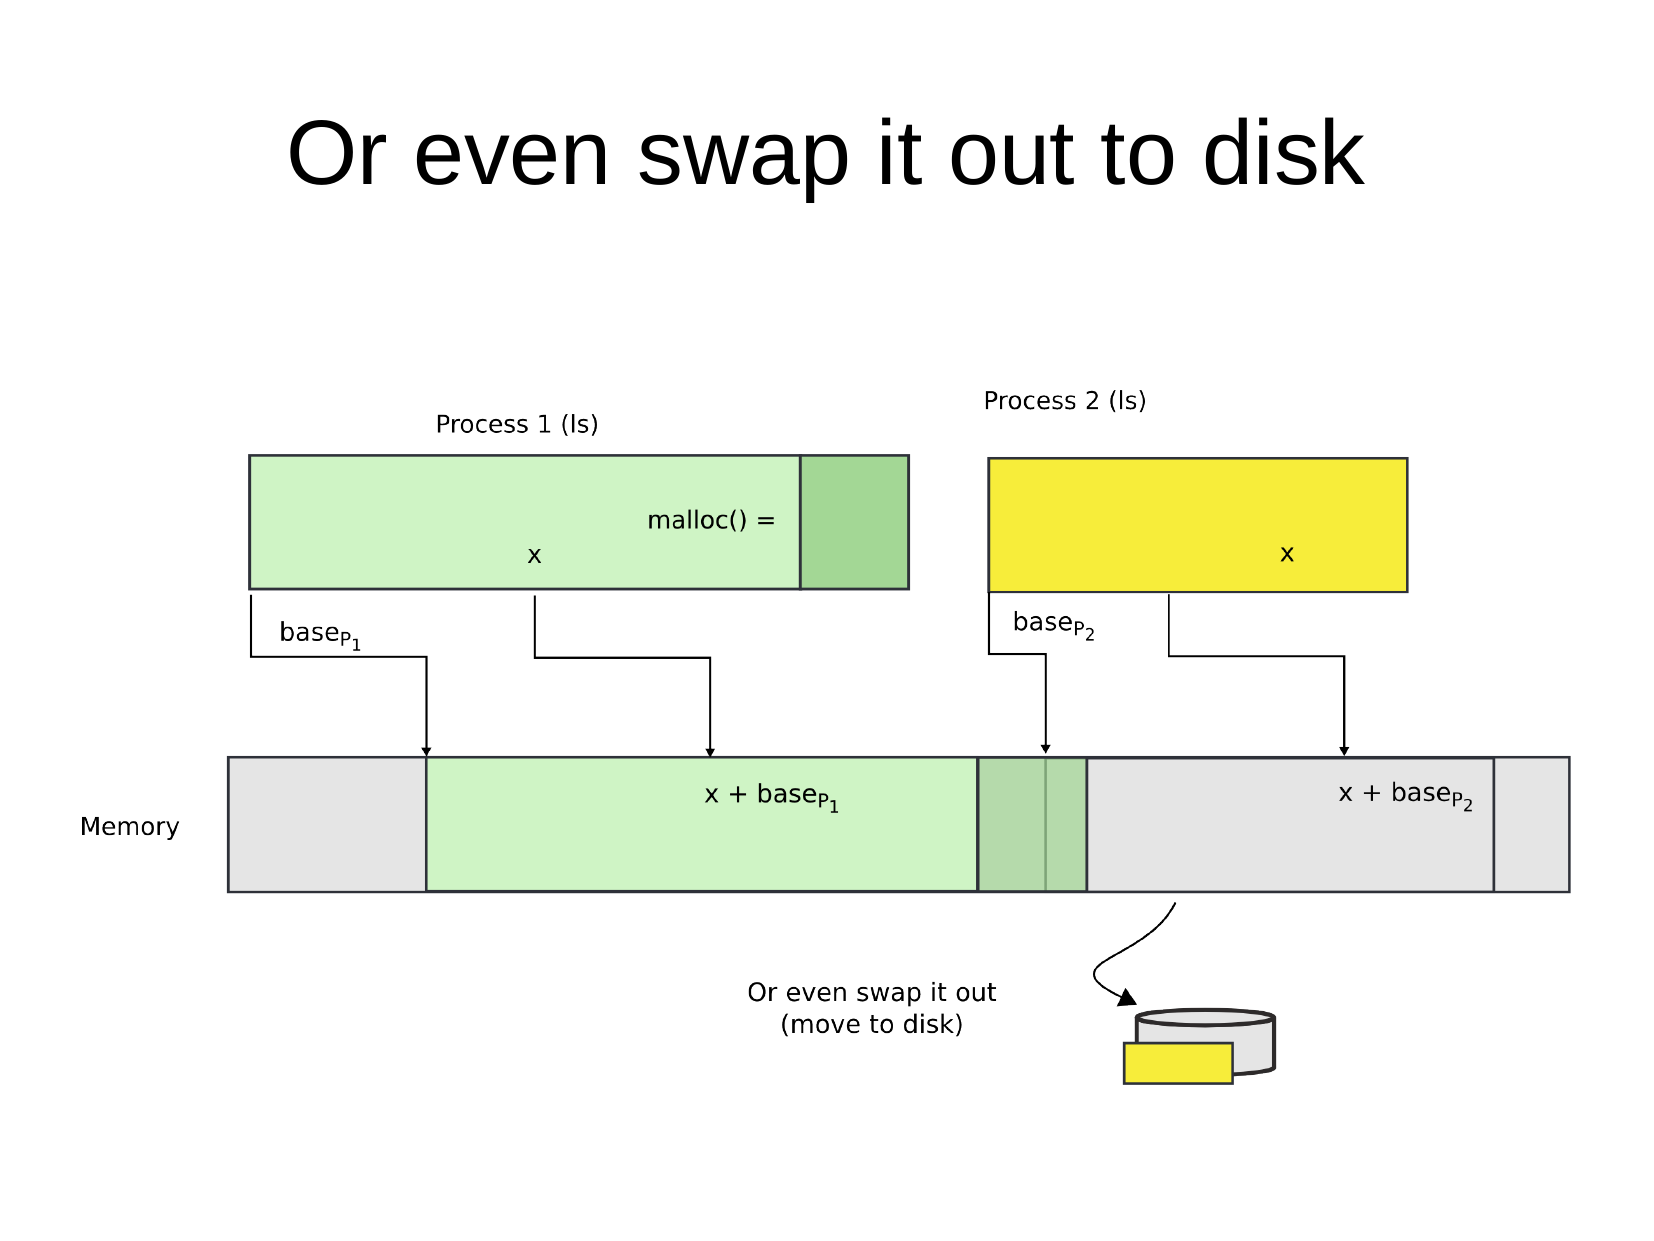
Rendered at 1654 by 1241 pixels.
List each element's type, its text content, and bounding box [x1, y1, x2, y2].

picture [82, 390, 1571, 1086]
title Or even swap it out to disk [82, 49, 1571, 257]
